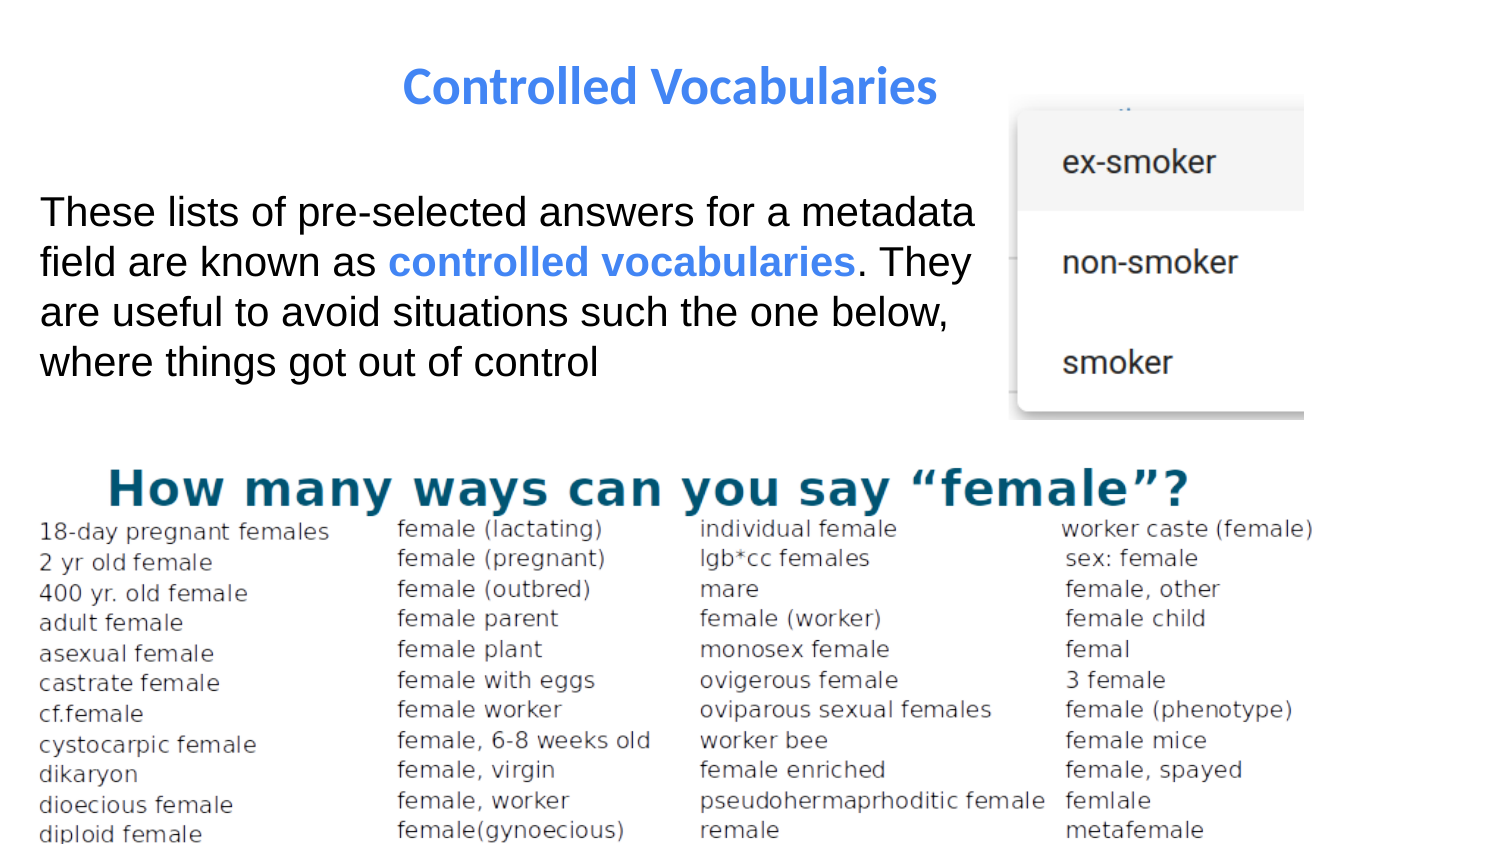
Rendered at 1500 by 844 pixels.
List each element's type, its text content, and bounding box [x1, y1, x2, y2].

text_box These lists of pre-selected answers for a metadata field are known as controlled vocabularies. They are useful to avoid situations such the one below, where things got out of control [24, 169, 1007, 374]
picture [24, 425, 1381, 844]
picture [1008, 94, 1304, 420]
text_box Controlled Vocabularies [388, 35, 1153, 131]
